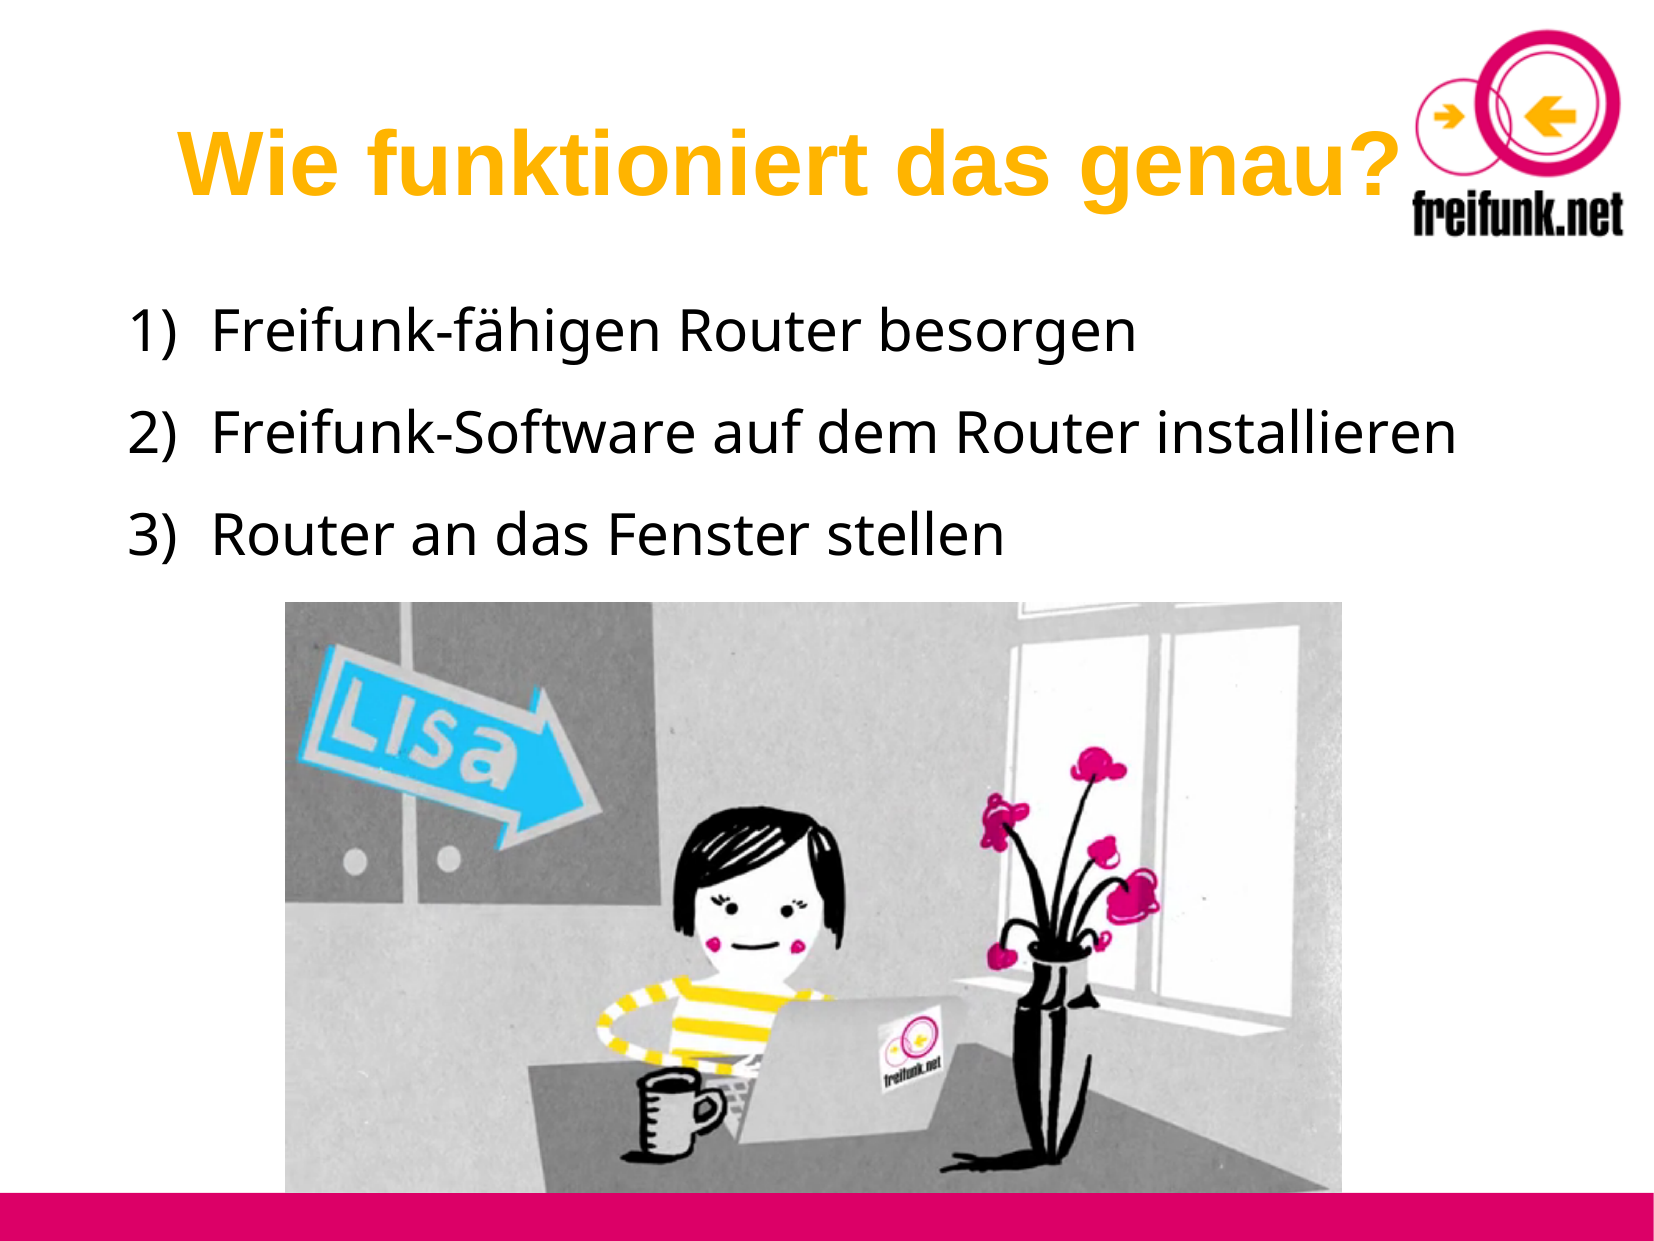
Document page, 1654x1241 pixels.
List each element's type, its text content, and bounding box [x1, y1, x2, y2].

picture [1380, 0, 1654, 266]
list Freifunk-fähigen Router besorgen Freifunk-Software auf dem Router installieren Router an das Fenster stellen [82, 290, 1571, 1010]
title Wie funktioniert das genau? [177, 53, 1406, 261]
picture [285, 602, 1342, 1193]
